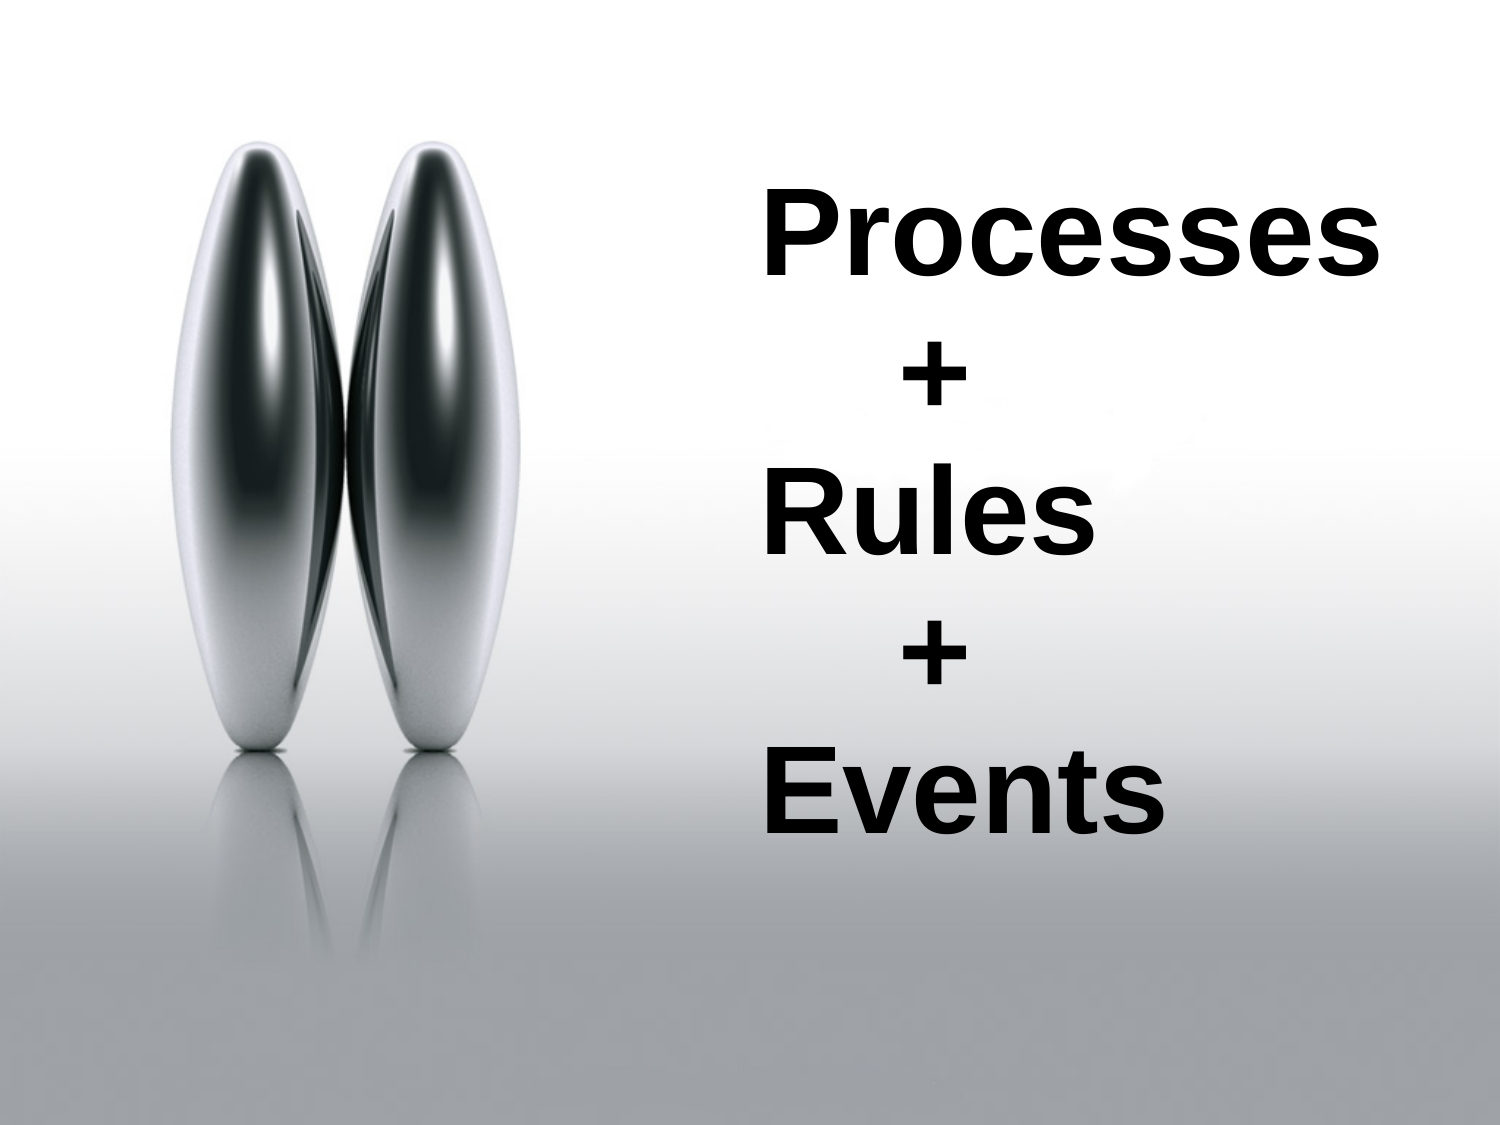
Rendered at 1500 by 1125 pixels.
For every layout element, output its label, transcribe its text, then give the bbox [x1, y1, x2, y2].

text_box Processes + Rules + Events [620, 0, 1500, 1072]
picture [0, 0, 1500, 1125]
